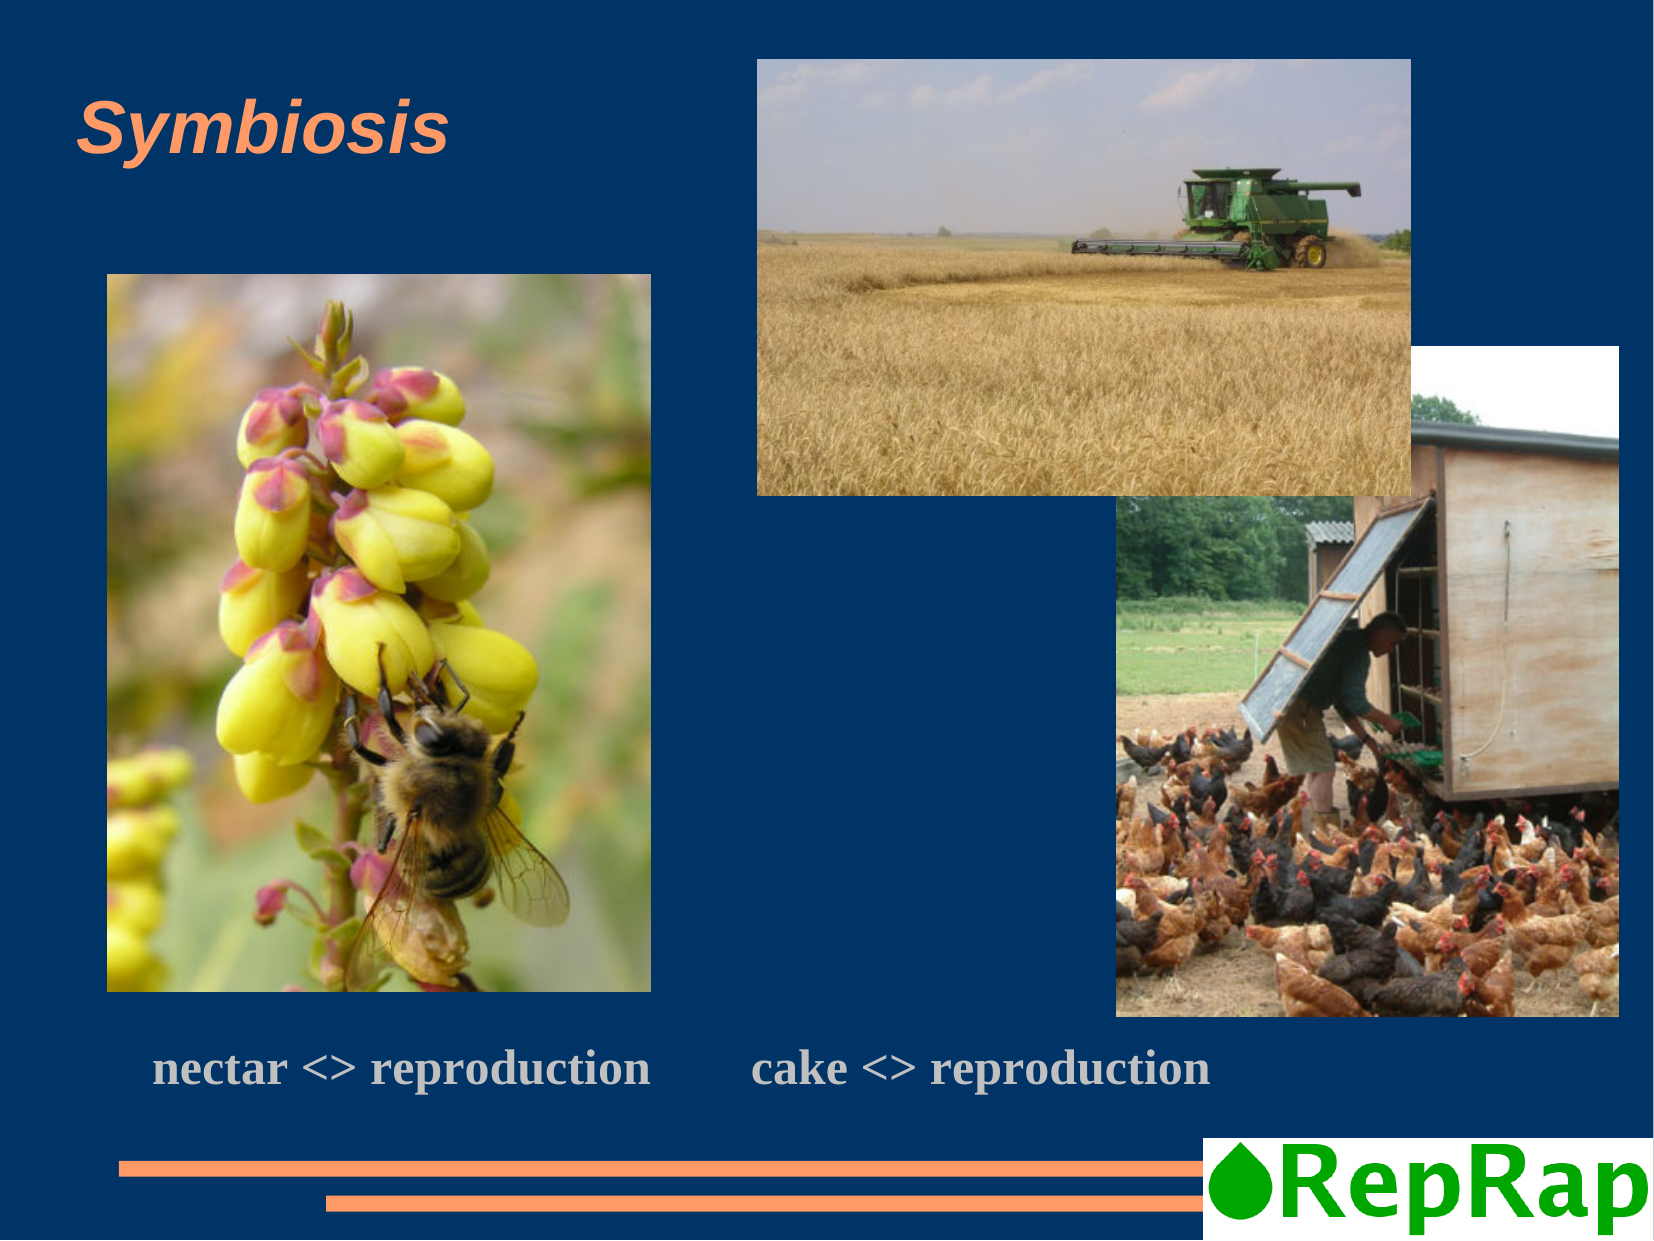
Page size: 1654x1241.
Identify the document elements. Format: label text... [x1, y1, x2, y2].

text_box nectar <> reproduction cake <> reproduction [64, 1039, 1614, 1121]
picture [1203, 1138, 1654, 1241]
picture [107, 274, 651, 992]
picture [757, 59, 1619, 1017]
title Symbiosis [76, 57, 1489, 199]
